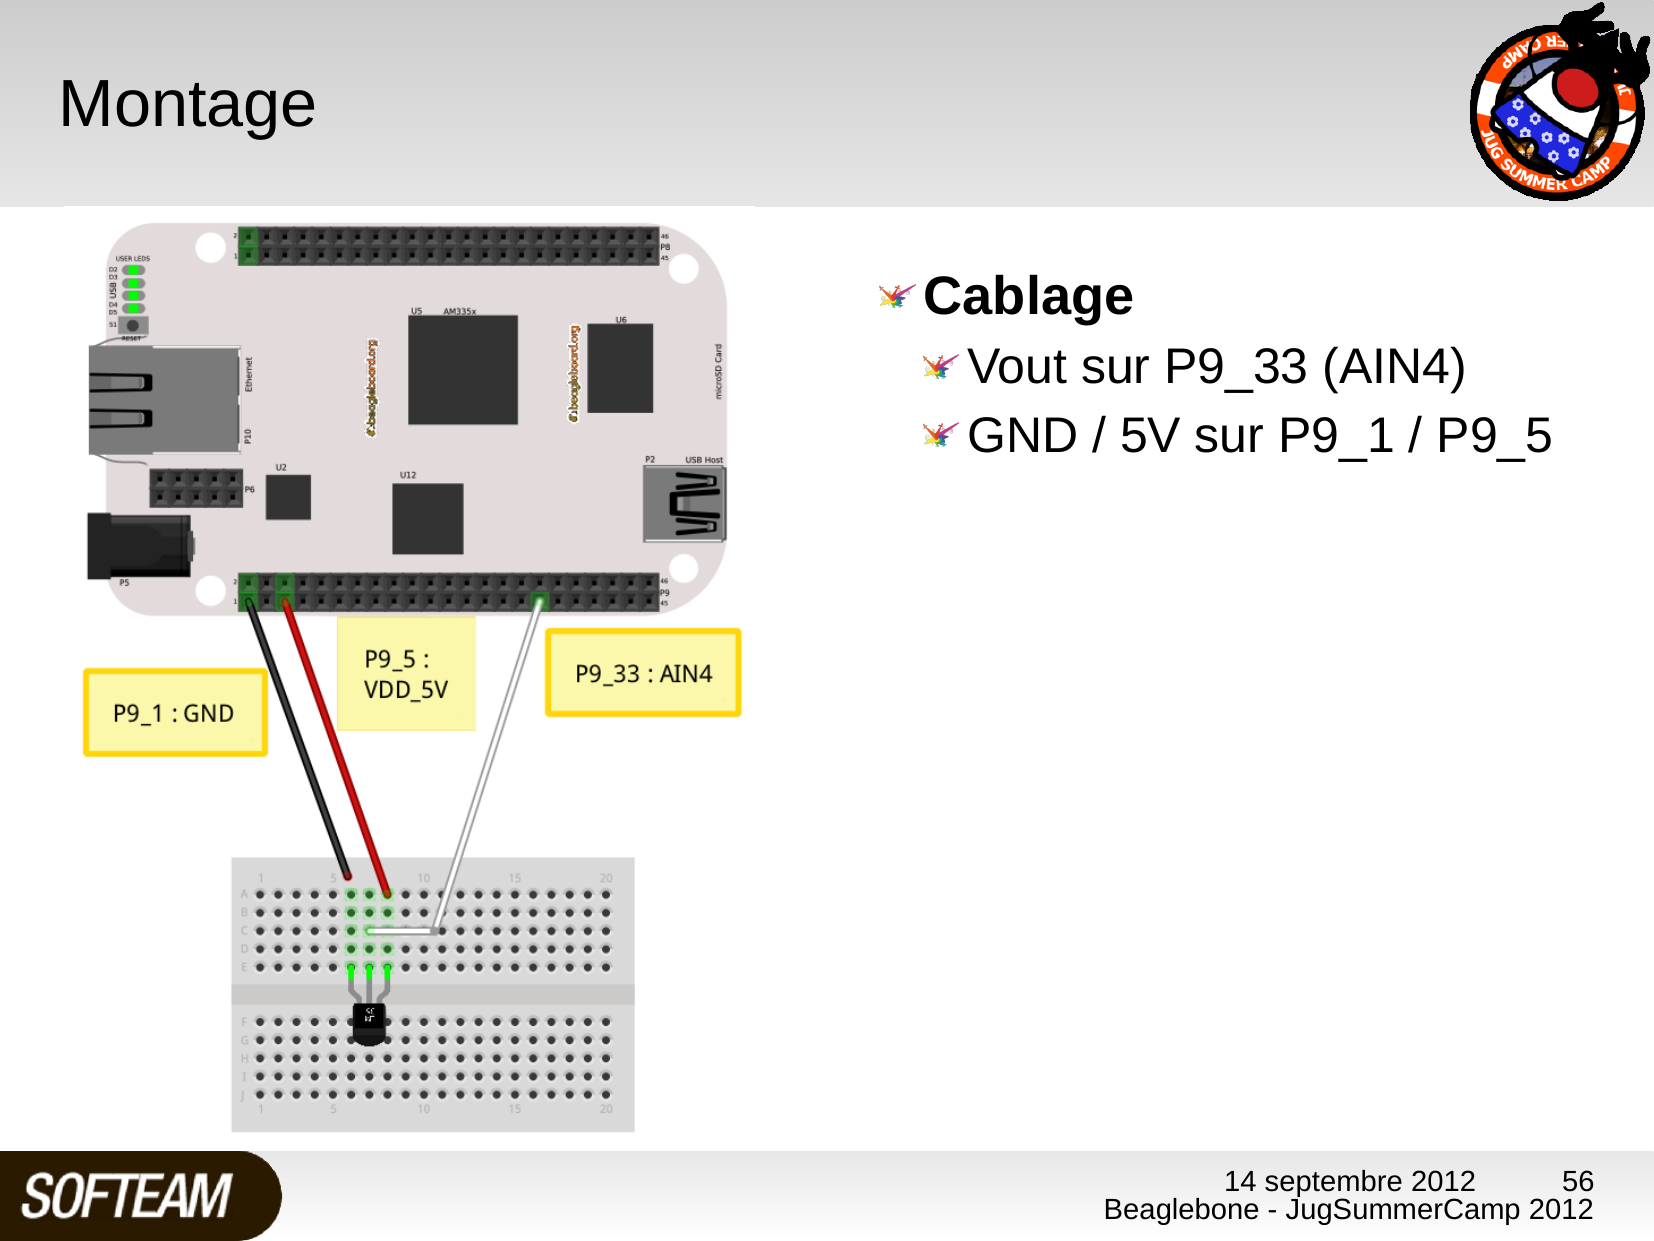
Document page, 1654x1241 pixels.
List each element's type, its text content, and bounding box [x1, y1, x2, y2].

picture [64, 206, 755, 1147]
list Cablage Vout sur P9_33 (AIN4) GND / 5V sur P9_1 / P9_5 [879, 265, 1589, 502]
picture [0, 1151, 286, 1241]
picture [1465, 0, 1654, 207]
title Montage [59, 29, 1359, 178]
